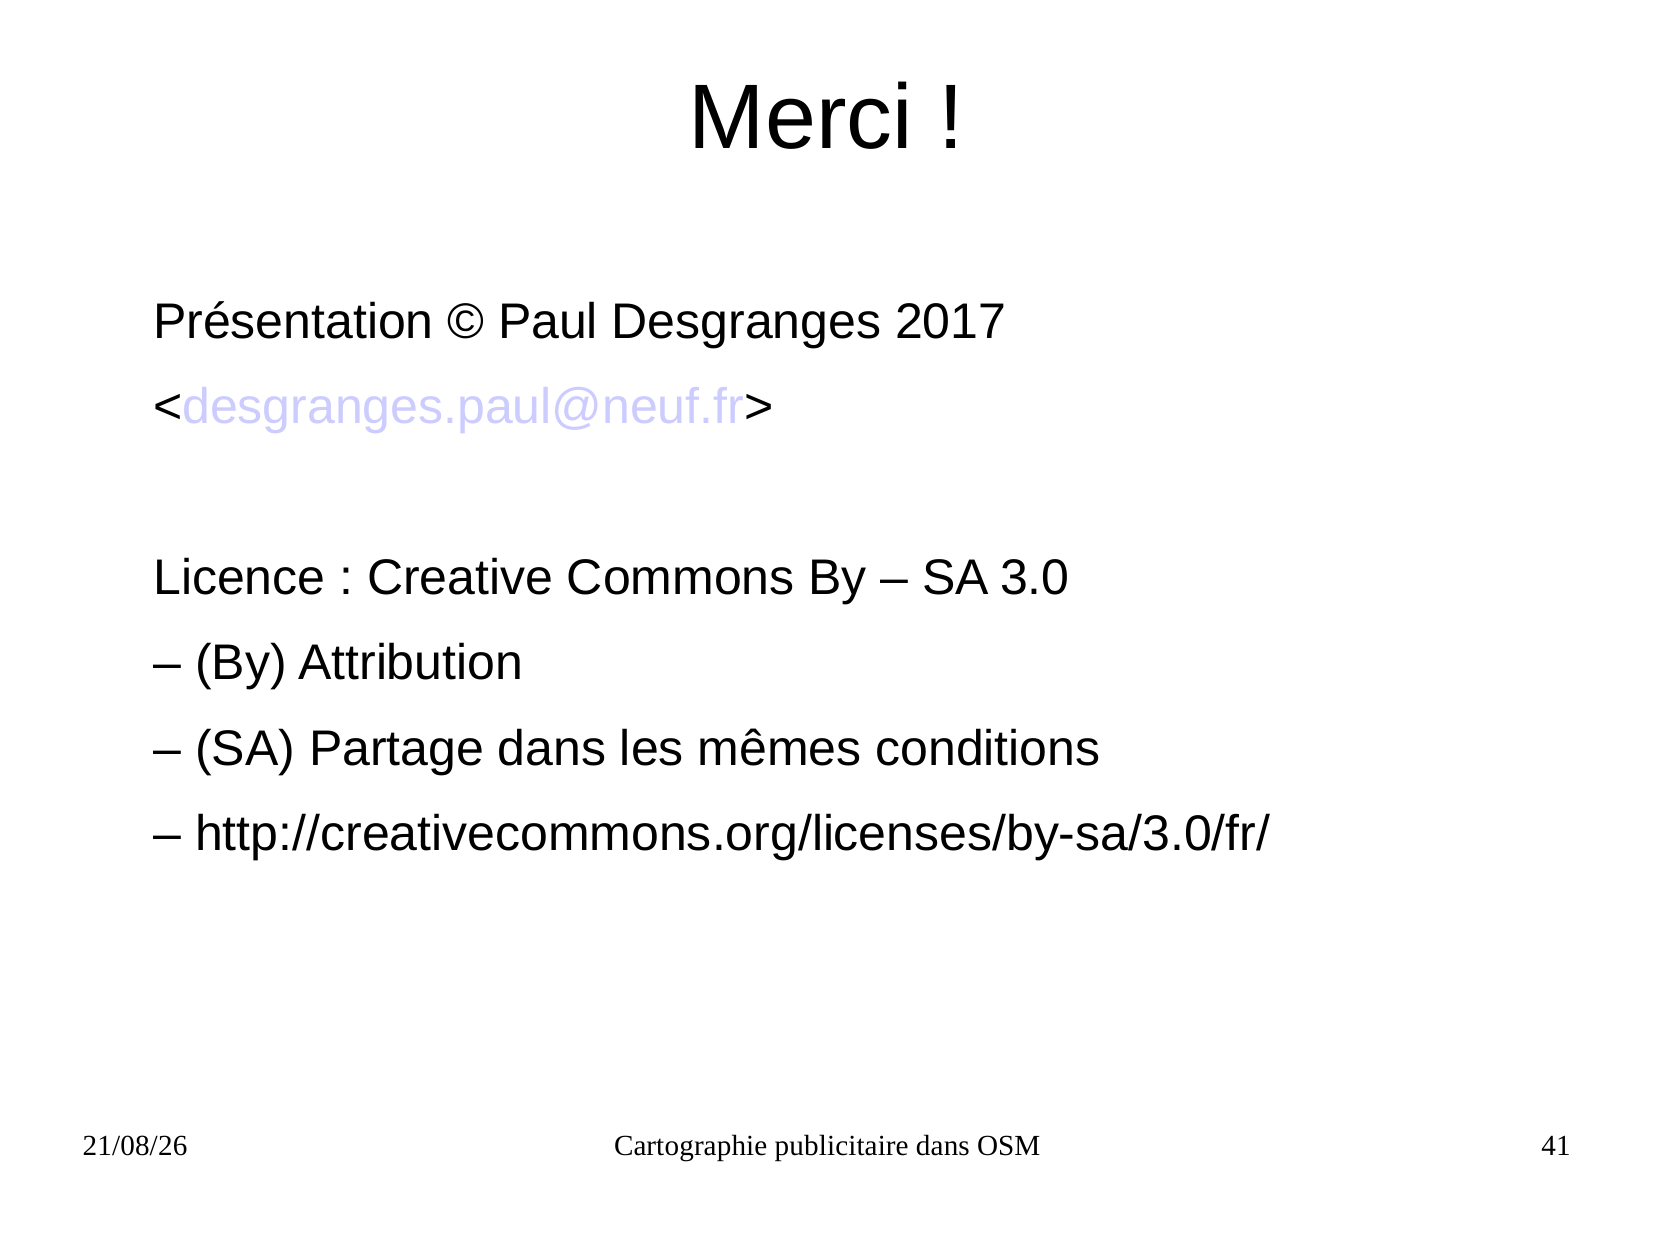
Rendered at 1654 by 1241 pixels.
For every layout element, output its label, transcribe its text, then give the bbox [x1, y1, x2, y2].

list Présentation © Paul Desgranges 2017 <desgranges.paul@neuf.fr> Licence : Creative Commons By – SA 3.0 – (By) Attribution – (SA) Partage dans les mêmes conditions – http://creativecommons.org/licenses/by-sa/3.0/fr/ [82, 290, 1571, 1010]
title Merci ! [82, 49, 1571, 180]
